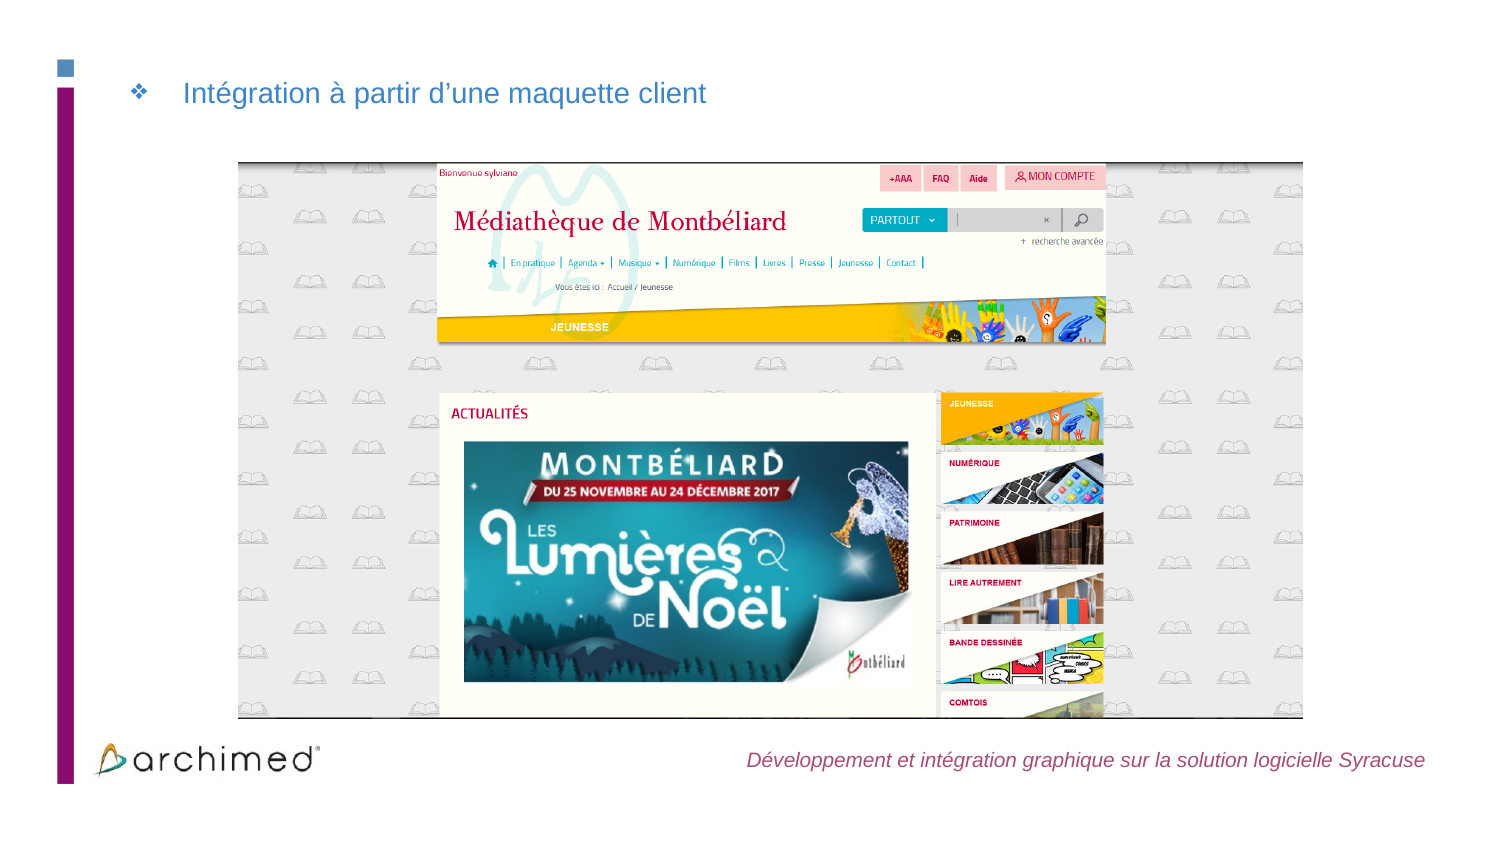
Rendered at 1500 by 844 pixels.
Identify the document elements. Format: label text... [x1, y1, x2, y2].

picture [57, 59, 74, 785]
text_box Intégration à partir d’une maquette client [92, 59, 787, 125]
picture [238, 162, 1303, 719]
picture [92, 743, 320, 787]
title Développement et intégration graphique sur la solution logicielle Syracuse [320, 743, 1441, 787]
